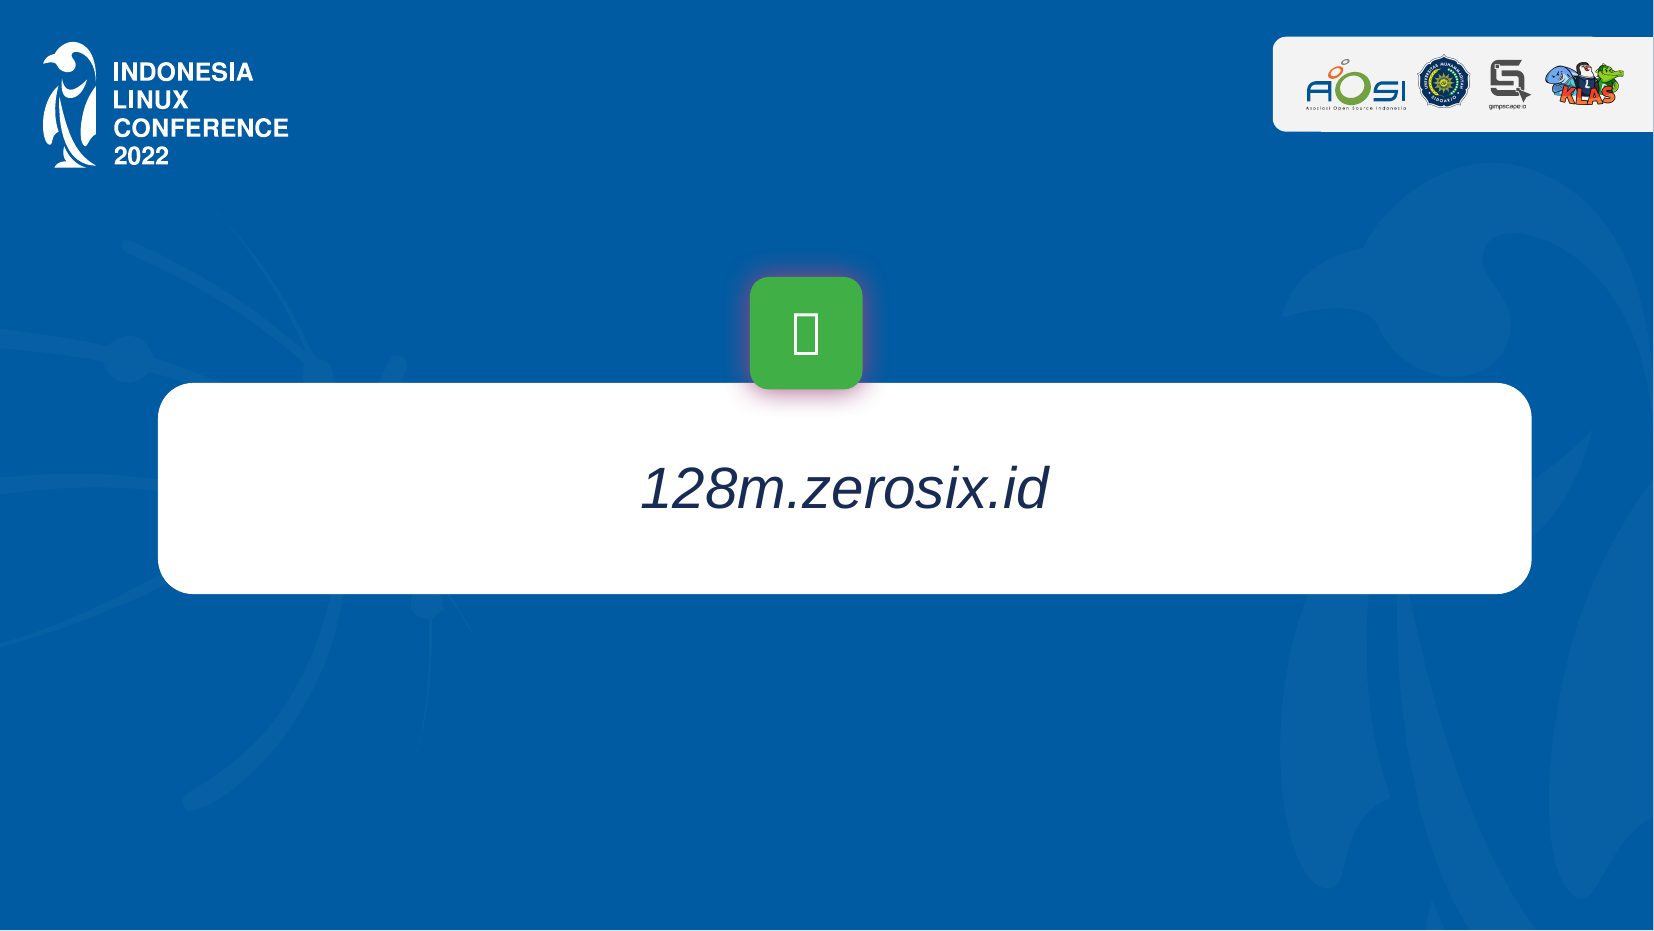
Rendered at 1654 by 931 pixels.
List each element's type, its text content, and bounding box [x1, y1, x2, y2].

text_box 128m.zerosix.id [157, 382, 1532, 595]
picture [1545, 62, 1624, 105]
picture [1417, 54, 1471, 108]
text_box  [749, 276, 863, 390]
